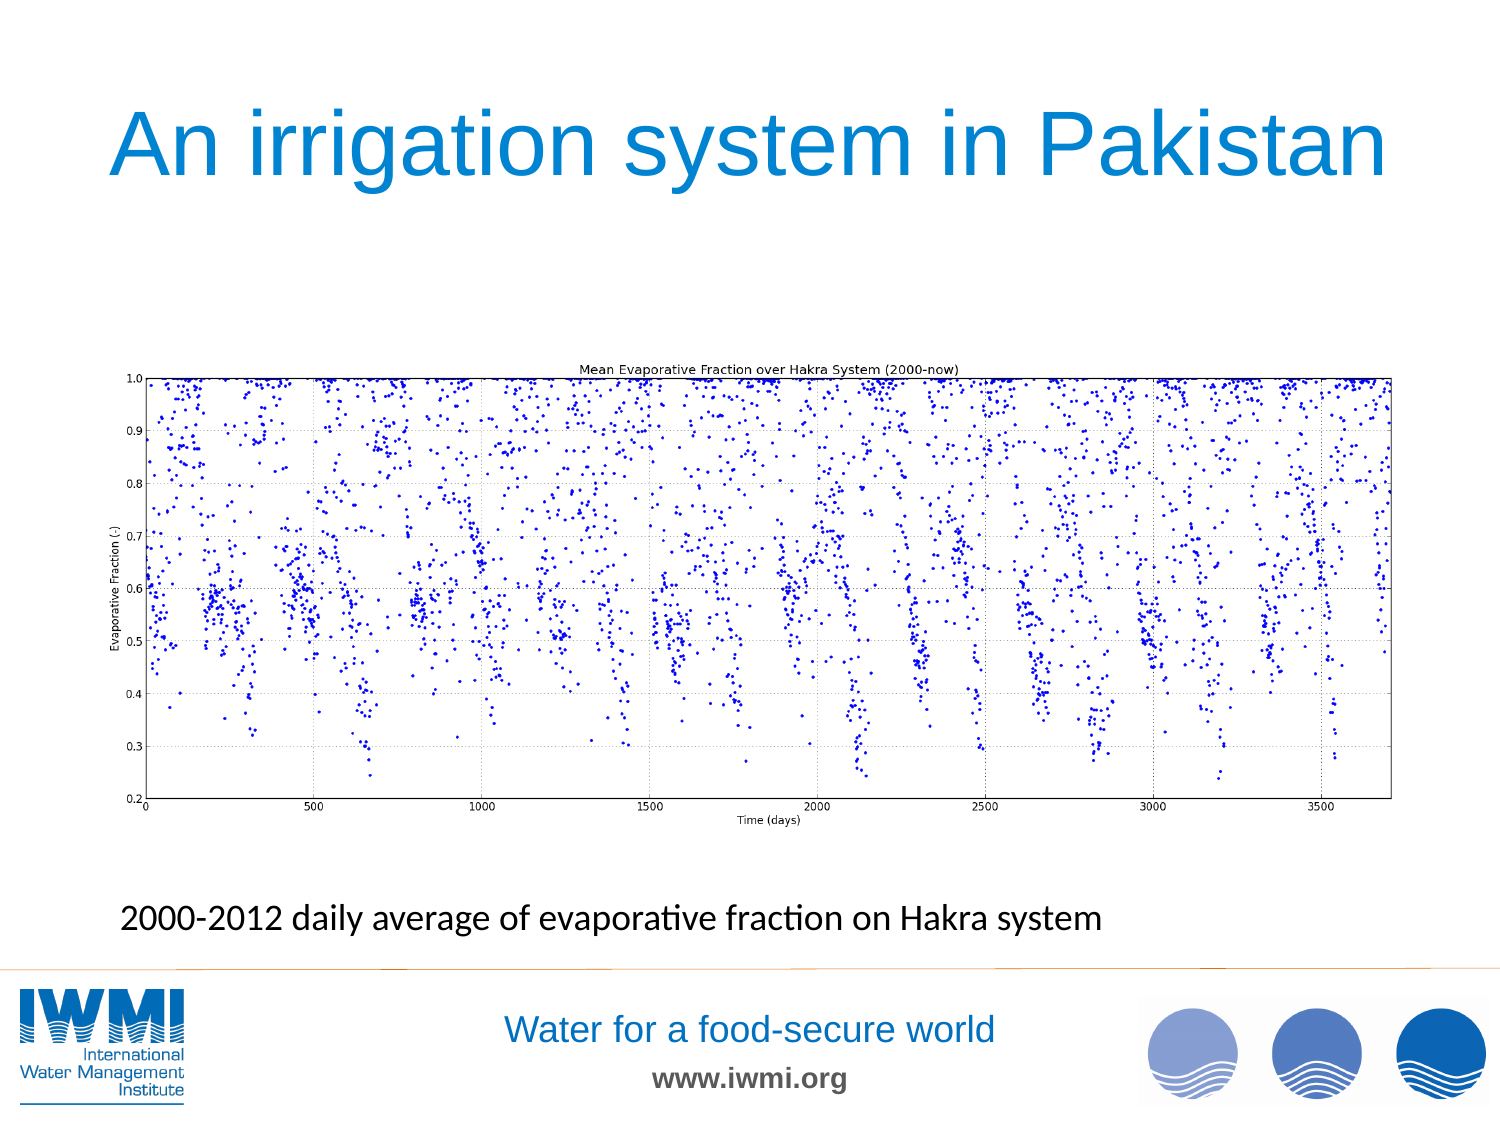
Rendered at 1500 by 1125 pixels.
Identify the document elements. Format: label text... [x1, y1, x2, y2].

picture [20, 989, 184, 1105]
picture [75, 326, 1426, 851]
title An irrigation system in Pakistan [75, 45, 1426, 233]
text_box 2000-2012 daily average of evaporative fraction on Hakra system [105, 885, 1376, 946]
